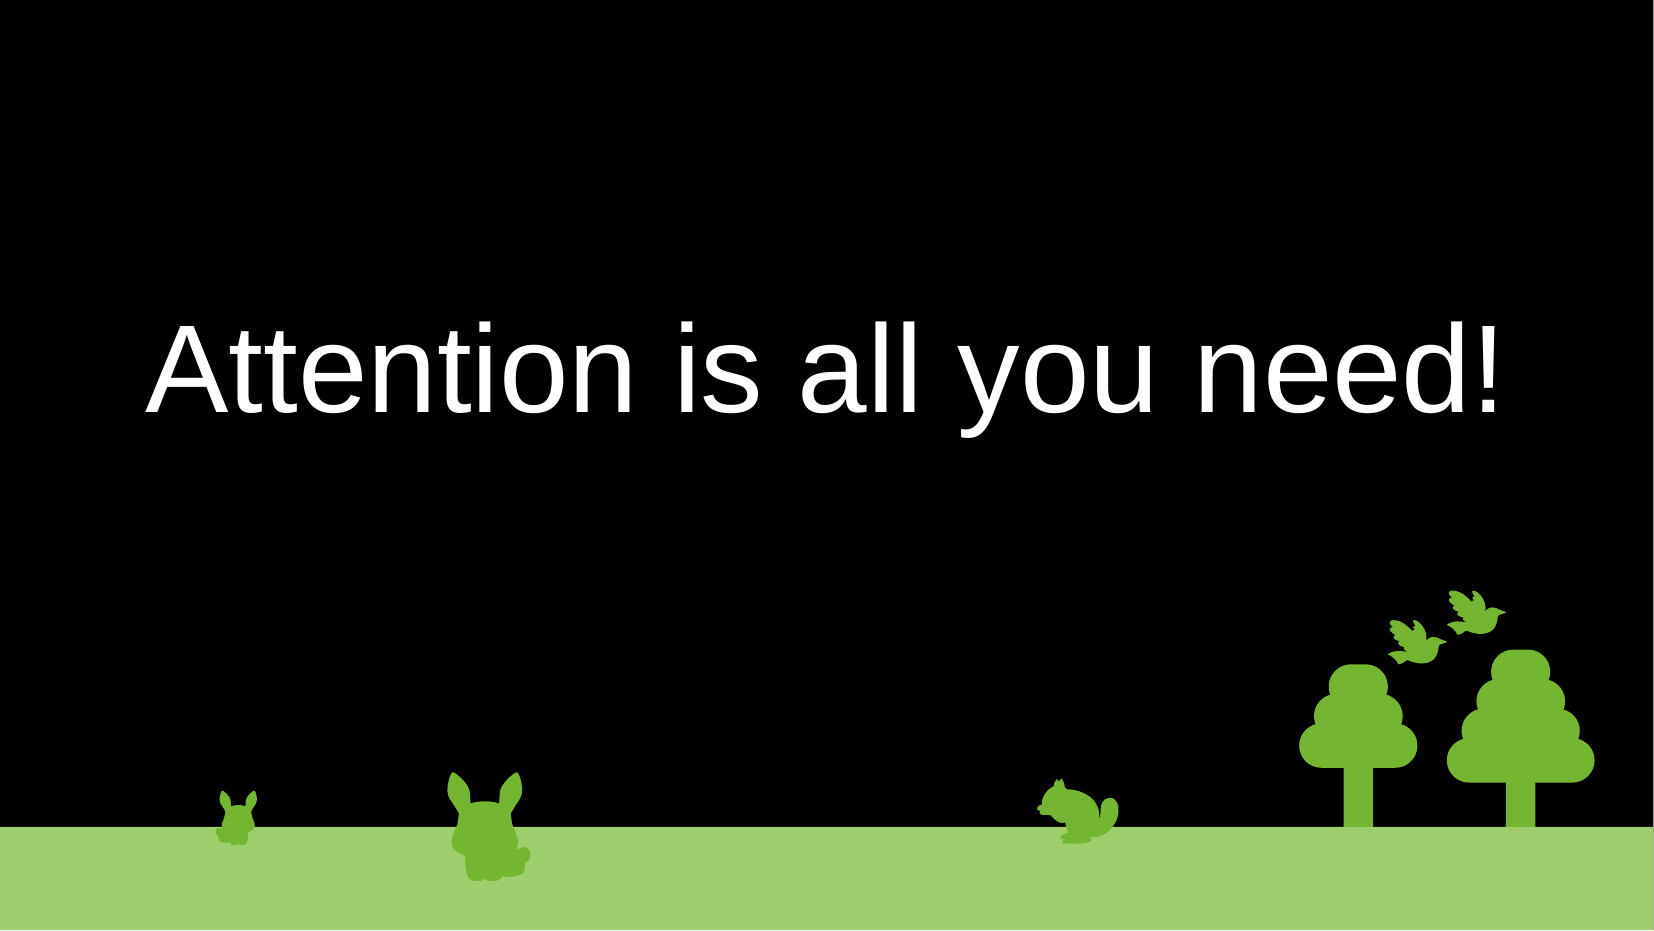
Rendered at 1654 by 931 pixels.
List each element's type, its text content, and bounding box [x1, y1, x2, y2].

title Attention is all you need! [88, 295, 1565, 443]
